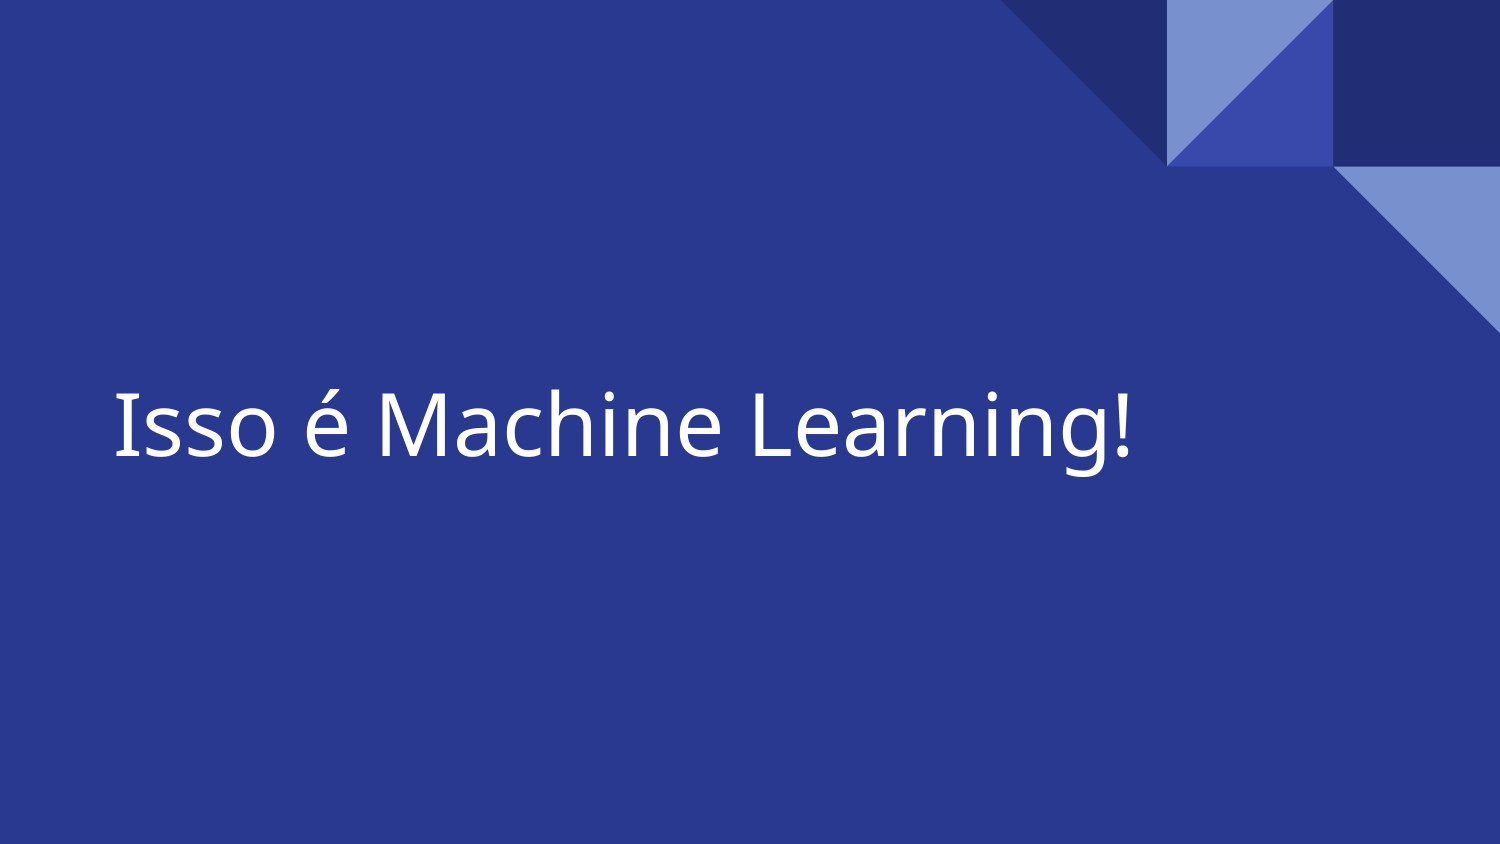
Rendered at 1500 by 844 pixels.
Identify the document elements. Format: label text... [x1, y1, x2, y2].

title Isso é Machine Learning! [98, 353, 1447, 491]
